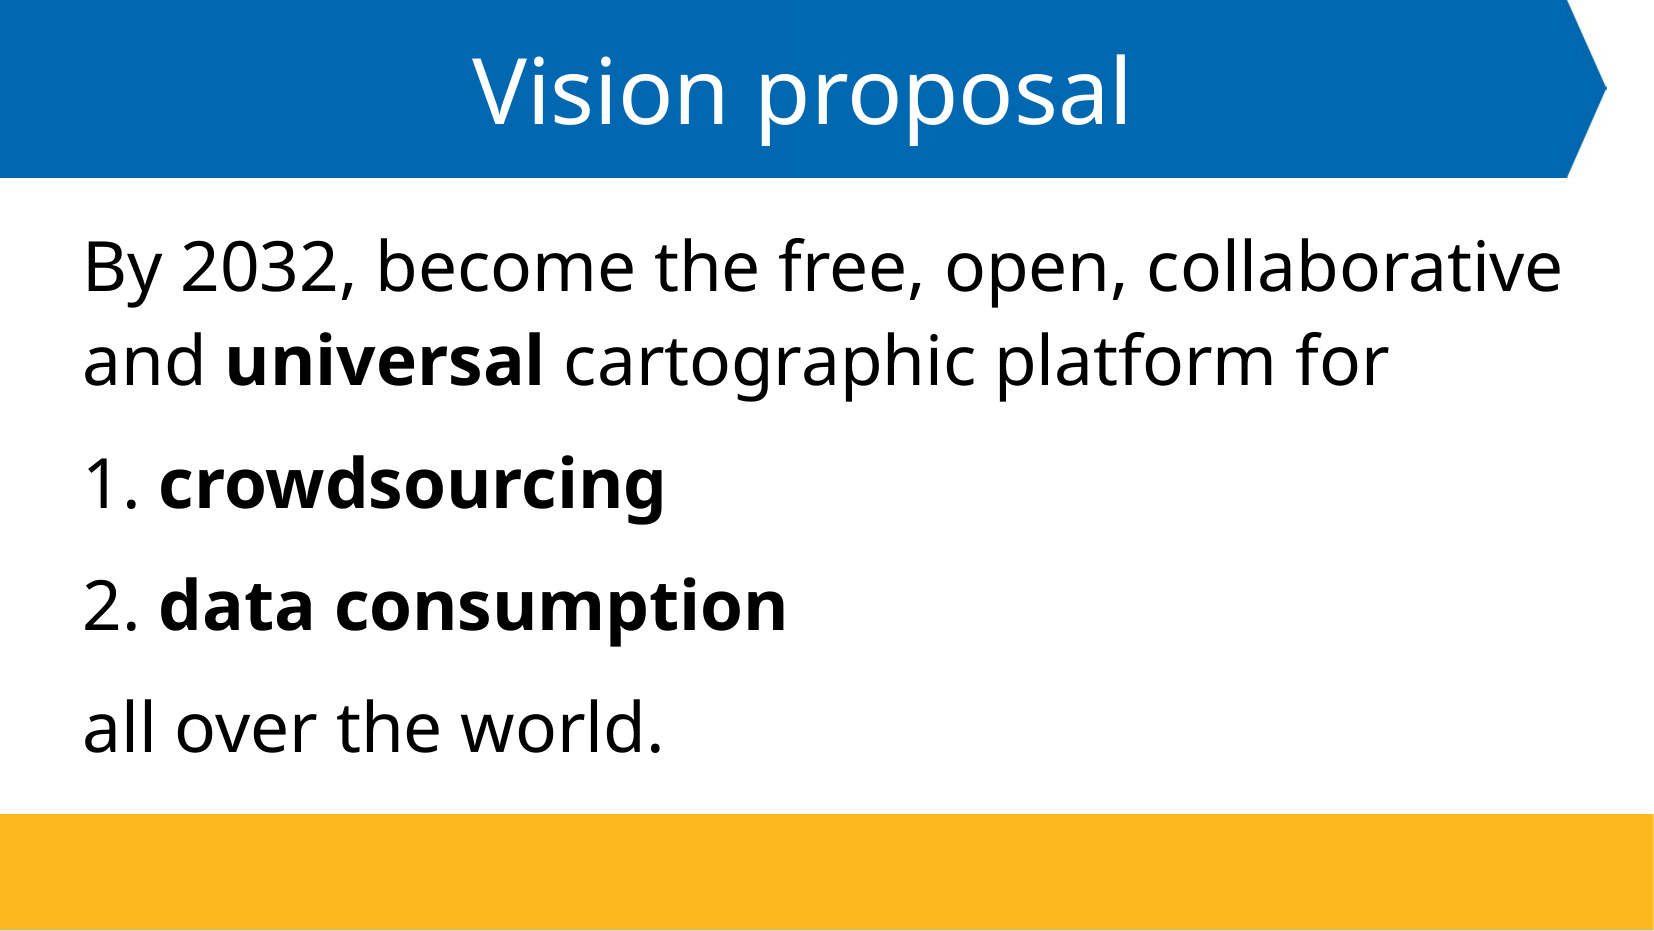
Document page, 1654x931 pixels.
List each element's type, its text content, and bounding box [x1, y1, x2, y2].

title Vision proposal [59, 23, 1548, 154]
picture [0, 814, 1654, 931]
list By 2032, become the free, open, collaborative and universal cartographic platform for 1. crowdsourcing 2. data consumption all over the world. [82, 217, 1571, 780]
picture [0, 0, 1607, 178]
